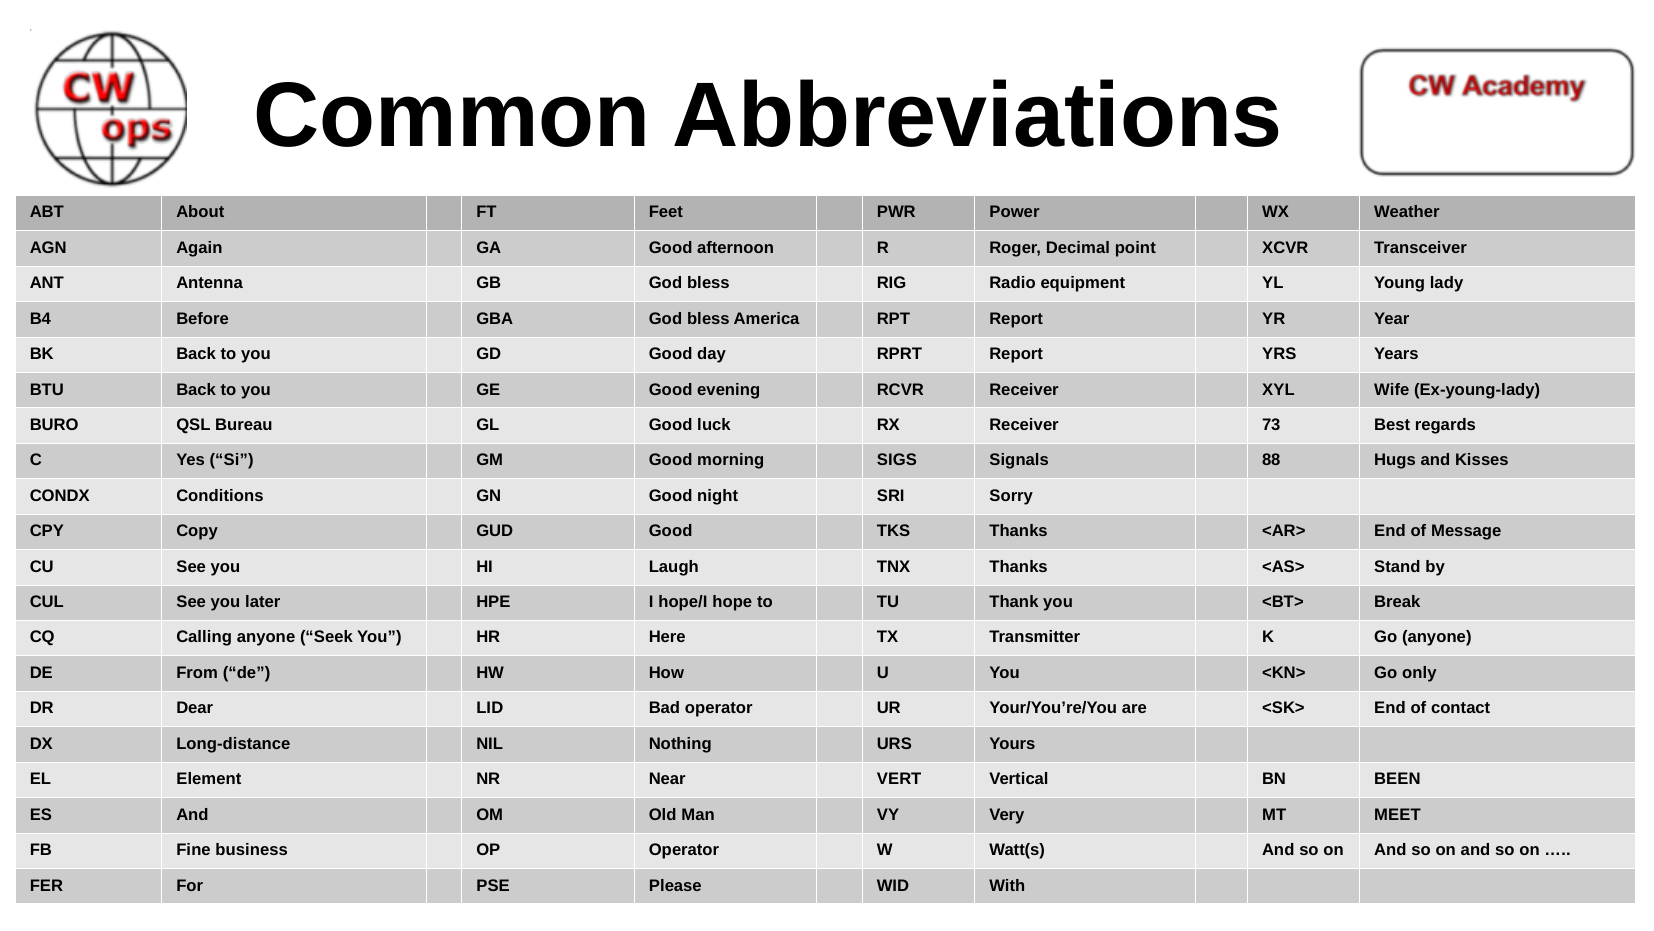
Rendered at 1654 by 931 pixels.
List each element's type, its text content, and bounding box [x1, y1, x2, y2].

table_cell RPT [863, 302, 974, 337]
table_cell RIG [863, 267, 974, 301]
table_cell [1196, 763, 1247, 797]
table_cell GB [462, 267, 634, 301]
table_cell [1196, 586, 1247, 620]
table_cell [1360, 479, 1635, 514]
table_cell Back to you [162, 338, 426, 372]
table_cell OM [462, 798, 634, 833]
table_cell Good [635, 515, 816, 549]
table_cell Sorry [975, 479, 1195, 514]
table_cell From (“de”) [162, 656, 426, 691]
table_cell EL [16, 763, 161, 797]
table_cell God bless [635, 267, 816, 301]
table_cell Report [975, 338, 1195, 372]
table_cell Young lady [1360, 267, 1635, 301]
table_cell [427, 586, 461, 620]
table_cell [817, 869, 862, 903]
table_cell [1196, 656, 1247, 691]
table_cell B4 [16, 302, 161, 337]
table_cell Good afternoon [635, 231, 816, 266]
table_cell [1196, 621, 1247, 655]
table_cell CUL [16, 586, 161, 620]
table_cell [1196, 515, 1247, 549]
table_header [427, 196, 461, 230]
table_cell Please [635, 869, 816, 903]
table_cell [817, 338, 862, 372]
table_cell Conditions [162, 479, 426, 514]
table_cell [817, 656, 862, 691]
table_cell [1248, 727, 1359, 762]
table_cell PSE [462, 869, 634, 903]
table_cell Stand by [1360, 550, 1635, 585]
table_cell [1196, 869, 1247, 903]
table_cell RX [863, 408, 974, 443]
table_cell DX [16, 727, 161, 762]
table_cell RPRT [863, 338, 974, 372]
table_cell Wife (Ex-young-lady) [1360, 373, 1635, 407]
table_cell GL [462, 408, 634, 443]
table_cell ANT [16, 267, 161, 301]
table_cell Dear [162, 692, 426, 726]
table_cell Nothing [635, 727, 816, 762]
table_cell How [635, 656, 816, 691]
table_cell MEET [1360, 798, 1635, 833]
table_cell Near [635, 763, 816, 797]
table_cell C [16, 444, 161, 478]
table_cell [427, 267, 461, 301]
table_cell Vertical [975, 763, 1195, 797]
table_cell Transmitter [975, 621, 1195, 655]
table_cell [1360, 727, 1635, 762]
table_cell XYL [1248, 373, 1359, 407]
table_cell See you later [162, 586, 426, 620]
table_cell Receiver [975, 408, 1195, 443]
table_cell Laugh [635, 550, 816, 585]
table_cell Roger, Decimal point [975, 231, 1195, 266]
table_cell Bad operator [635, 692, 816, 726]
table_cell Fine business [162, 834, 426, 868]
table_cell NIL [462, 727, 634, 762]
table_cell <SK> [1248, 692, 1359, 726]
table_cell Watt(s) [975, 834, 1195, 868]
table_cell Year [1360, 302, 1635, 337]
table_cell RCVR [863, 373, 974, 407]
table_cell HI [462, 550, 634, 585]
table_cell [427, 231, 461, 266]
table_cell Copy [162, 515, 426, 549]
table_cell [427, 656, 461, 691]
table_cell Transceiver [1360, 231, 1635, 266]
table_header [1196, 196, 1247, 230]
table_cell [427, 834, 461, 868]
table_cell Report [975, 302, 1195, 337]
table_cell [817, 444, 862, 478]
table_cell You [975, 656, 1195, 691]
table_cell FER [16, 869, 161, 903]
table_cell YL [1248, 267, 1359, 301]
table_cell Years [1360, 338, 1635, 372]
table_cell Again [162, 231, 426, 266]
table_cell Go only [1360, 656, 1635, 691]
table_cell Signals [975, 444, 1195, 478]
table_cell [817, 727, 862, 762]
table_cell With [975, 869, 1195, 903]
table_header ABT [16, 196, 161, 230]
table_cell [1196, 408, 1247, 443]
table_cell [817, 586, 862, 620]
table_cell Very [975, 798, 1195, 833]
table_cell Radio equipment [975, 267, 1195, 301]
table_cell [1196, 267, 1247, 301]
table_cell [1360, 869, 1635, 903]
table_cell [427, 338, 461, 372]
table_cell [817, 834, 862, 868]
table_cell BURO [16, 408, 161, 443]
table_cell [817, 231, 862, 266]
table_cell <AS> [1248, 550, 1359, 585]
table_cell WID [863, 869, 974, 903]
table_cell [817, 479, 862, 514]
table_cell GA [462, 231, 634, 266]
table_cell Receiver [975, 373, 1195, 407]
table_cell R [863, 231, 974, 266]
table_cell [1248, 479, 1359, 514]
table_cell U [863, 656, 974, 691]
table_cell [427, 869, 461, 903]
table_cell OP [462, 834, 634, 868]
table_cell SIGS [863, 444, 974, 478]
table_cell TKS [863, 515, 974, 549]
table_cell Element [162, 763, 426, 797]
table_cell And so on and so on ….. [1360, 834, 1635, 868]
table_cell [427, 444, 461, 478]
table_cell GE [462, 373, 634, 407]
table_cell [817, 621, 862, 655]
table_cell [1196, 302, 1247, 337]
table_cell NR [462, 763, 634, 797]
table_cell [427, 373, 461, 407]
table_cell Best regards [1360, 408, 1635, 443]
table_cell [817, 302, 862, 337]
table_cell Calling anyone (“Seek You”) [162, 621, 426, 655]
table_cell XCVR [1248, 231, 1359, 266]
table_cell <BT> [1248, 586, 1359, 620]
table_cell ES [16, 798, 161, 833]
table_cell CQ [16, 621, 161, 655]
table_header WX [1248, 196, 1359, 230]
table_cell Good evening [635, 373, 816, 407]
table_cell K [1248, 621, 1359, 655]
table_header PWR [863, 196, 974, 230]
table_cell [1196, 373, 1247, 407]
table_cell GN [462, 479, 634, 514]
table_cell End of contact [1360, 692, 1635, 726]
table_cell End of Message [1360, 515, 1635, 549]
table_cell 88 [1248, 444, 1359, 478]
table_cell [427, 621, 461, 655]
picture [1456, 37, 1640, 186]
table_cell Antenna [162, 267, 426, 301]
table_cell Break [1360, 586, 1635, 620]
table_cell God bless America [635, 302, 816, 337]
table_header Feet [635, 196, 816, 230]
table_cell [427, 763, 461, 797]
table_cell [427, 692, 461, 726]
table_cell Yours [975, 727, 1195, 762]
table_cell Before [162, 302, 426, 337]
table_cell [1196, 834, 1247, 868]
table_cell QSL Bureau [162, 408, 426, 443]
table_header FT [462, 196, 634, 230]
table_cell Thank you [975, 586, 1195, 620]
table_cell LID [462, 692, 634, 726]
table_cell VERT [863, 763, 974, 797]
table_cell BEEN [1360, 763, 1635, 797]
table_cell [427, 727, 461, 762]
table_header About [162, 196, 426, 230]
table_cell HR [462, 621, 634, 655]
table_cell Good night [635, 479, 816, 514]
table_cell [427, 302, 461, 337]
table_header Weather [1360, 196, 1635, 230]
table_cell YR [1248, 302, 1359, 337]
table_cell [817, 267, 862, 301]
table_cell <KN> [1248, 656, 1359, 691]
table_cell MT [1248, 798, 1359, 833]
table_cell DE [16, 656, 161, 691]
table_cell GUD [462, 515, 634, 549]
table_cell TU [863, 586, 974, 620]
table_cell [427, 479, 461, 514]
table_cell BN [1248, 763, 1359, 797]
table_cell [817, 550, 862, 585]
table_cell Back to you [162, 373, 426, 407]
table_cell BK [16, 338, 161, 372]
table_cell YRS [1248, 338, 1359, 372]
table_cell [427, 550, 461, 585]
title Common Abbreviations [82, 37, 1456, 193]
table_cell [427, 408, 461, 443]
table_cell [1196, 231, 1247, 266]
table_cell UR [863, 692, 974, 726]
table_cell BTU [16, 373, 161, 407]
table_cell [1196, 444, 1247, 478]
table_cell Thanks [975, 550, 1195, 585]
table_cell [1196, 692, 1247, 726]
table_cell For [162, 869, 426, 903]
table_cell [817, 692, 862, 726]
table_cell And [162, 798, 426, 833]
table_cell [817, 408, 862, 443]
table_cell CU [16, 550, 161, 585]
table_cell [817, 798, 862, 833]
picture [30, 29, 187, 194]
table_cell [817, 373, 862, 407]
table_cell [1196, 338, 1247, 372]
table_cell URS [863, 727, 974, 762]
table_cell And so on [1248, 834, 1359, 868]
table_header [817, 196, 862, 230]
table_cell VY [863, 798, 974, 833]
table_cell [1248, 869, 1359, 903]
table_cell AGN [16, 231, 161, 266]
table_cell SRI [863, 479, 974, 514]
table_cell HW [462, 656, 634, 691]
table_cell Your/You’re/You are [975, 692, 1195, 726]
table_cell W [863, 834, 974, 868]
table_cell DR [16, 692, 161, 726]
table_cell Good morning [635, 444, 816, 478]
table_cell 73 [1248, 408, 1359, 443]
table_cell [817, 763, 862, 797]
table_cell <AR> [1248, 515, 1359, 549]
table_cell [1196, 727, 1247, 762]
table_cell See you [162, 550, 426, 585]
table_cell GD [462, 338, 634, 372]
table_cell Here [635, 621, 816, 655]
table_cell CONDX [16, 479, 161, 514]
table_cell [427, 798, 461, 833]
table_cell Hugs and Kisses [1360, 444, 1635, 478]
table_header Power [975, 196, 1195, 230]
table_cell CPY [16, 515, 161, 549]
table_cell Go (anyone) [1360, 621, 1635, 655]
table_cell GM [462, 444, 634, 478]
table_cell [1196, 479, 1247, 514]
table_cell Yes (“Si”) [162, 444, 426, 478]
table_cell Thanks [975, 515, 1195, 549]
table_cell Old Man [635, 798, 816, 833]
table_cell HPE [462, 586, 634, 620]
table_cell Good luck [635, 408, 816, 443]
table_cell TNX [863, 550, 974, 585]
table_cell Long-distance [162, 727, 426, 762]
table_cell Operator [635, 834, 816, 868]
table_cell FB [16, 834, 161, 868]
table_cell [427, 515, 461, 549]
table_cell Good day [635, 338, 816, 372]
table_cell I hope/I hope to [635, 586, 816, 620]
table_cell GBA [462, 302, 634, 337]
table_cell TX [863, 621, 974, 655]
table_cell [817, 515, 862, 549]
table_cell [1196, 550, 1247, 585]
table_cell [1196, 798, 1247, 833]
